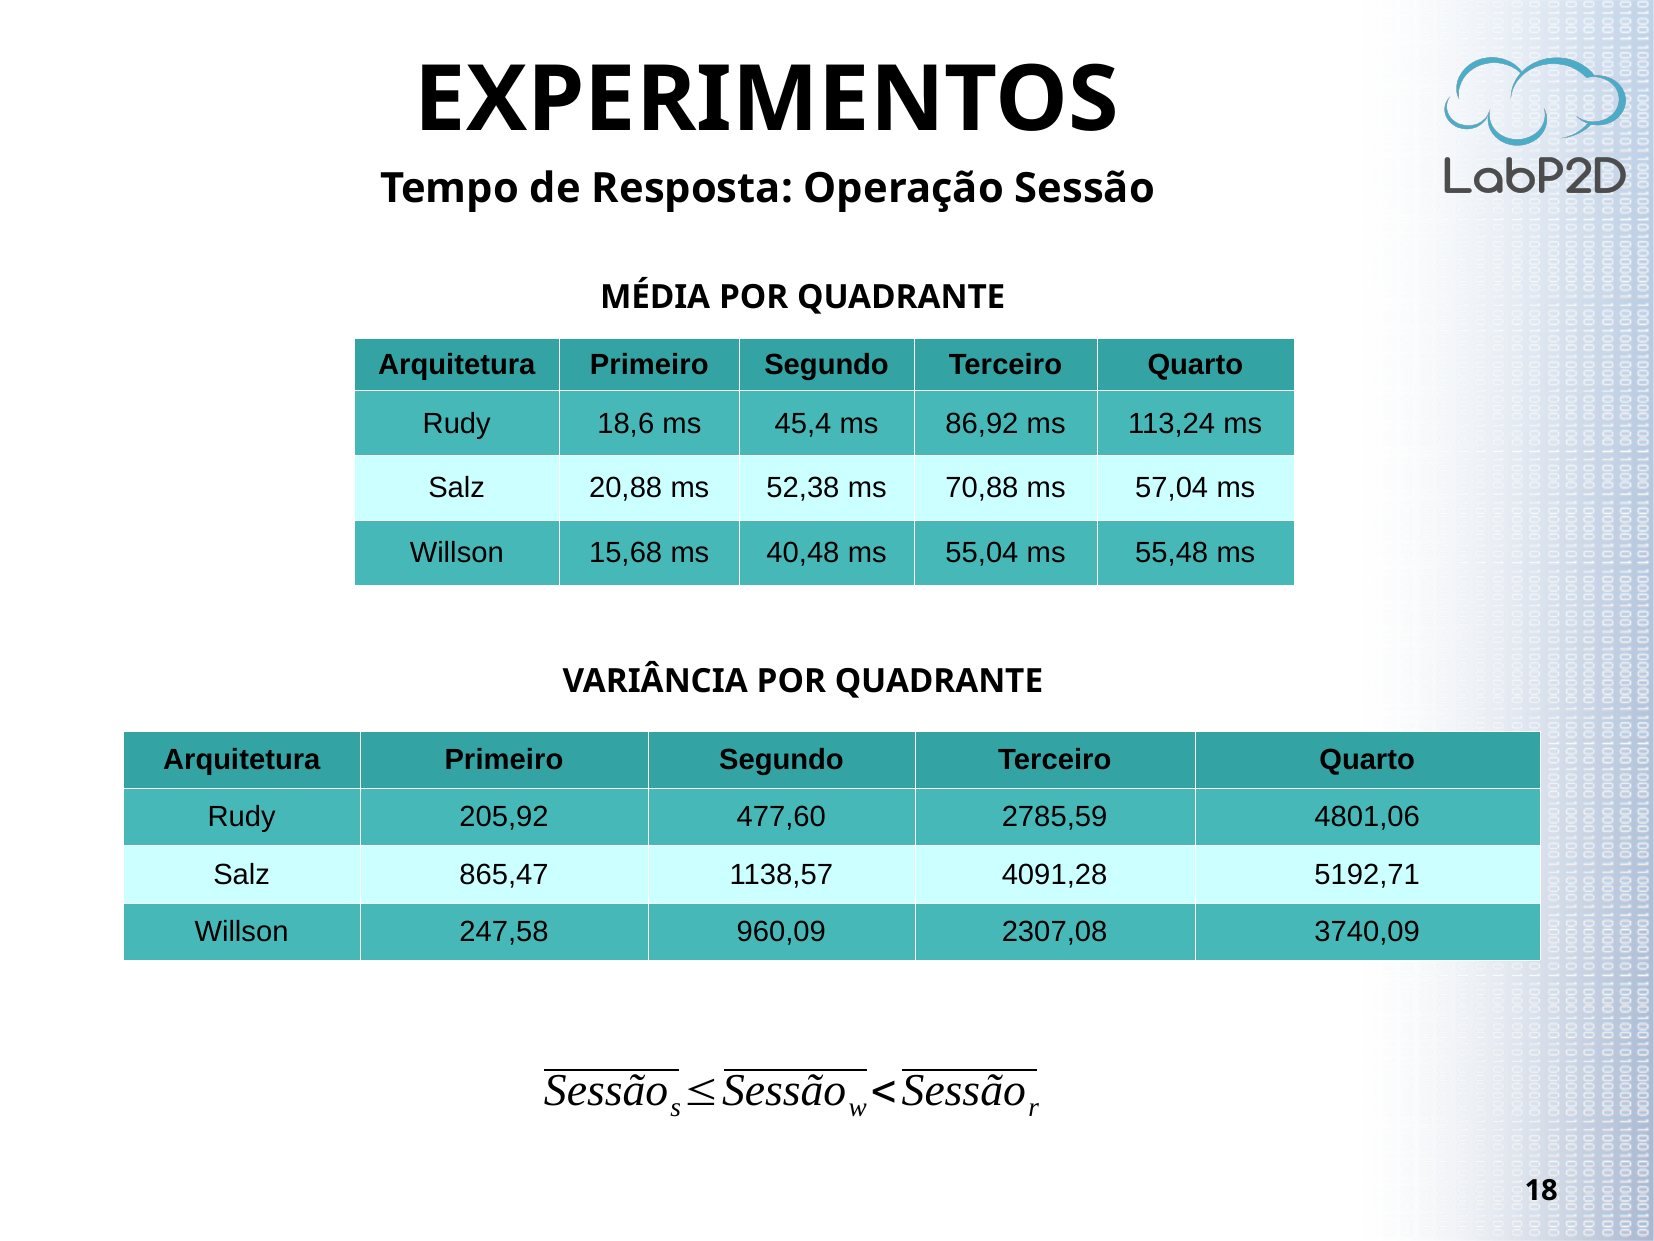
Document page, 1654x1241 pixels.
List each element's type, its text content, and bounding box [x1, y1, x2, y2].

table_cell 865,47 [361, 846, 648, 903]
table_cell 86,92 ms [915, 391, 1097, 455]
table_cell 45,4 ms [740, 391, 914, 455]
table_cell 40,48 ms [740, 521, 914, 585]
table_header Quarto [1196, 732, 1540, 788]
table_cell 18,6 ms [560, 391, 739, 455]
table_cell 205,92 [361, 789, 648, 845]
table_cell 113,24 ms [1098, 391, 1294, 455]
table_cell 1138,57 [649, 846, 915, 903]
table_cell Willson [124, 904, 360, 960]
text_box MÉDIA POR QUADRANTE [401, 265, 1205, 319]
table_header Primeiro [361, 732, 648, 788]
table_cell Salz [355, 456, 559, 520]
table_cell Salz [124, 846, 360, 903]
chart [536, 1064, 1047, 1123]
table_cell 20,88 ms [560, 456, 739, 520]
table_cell Willson [355, 521, 559, 585]
table_cell Rudy [124, 789, 360, 845]
table_header Quarto [1098, 339, 1294, 390]
table_cell 477,60 [649, 789, 915, 845]
table_cell 5192,71 [1196, 846, 1540, 903]
table_cell 55,04 ms [915, 521, 1097, 585]
picture [1360, 1, 1654, 1240]
table_cell 70,88 ms [915, 456, 1097, 520]
table_cell 55,48 ms [1098, 521, 1294, 585]
table_cell 2785,59 [916, 789, 1195, 845]
table_cell 57,04 ms [1098, 456, 1294, 520]
table_header Terceiro [916, 732, 1195, 788]
table_cell 52,38 ms [740, 456, 914, 520]
table_cell 3740,09 [1196, 904, 1540, 960]
table_cell 4091,28 [916, 846, 1195, 903]
table_cell 2307,08 [916, 904, 1195, 960]
table_header Terceiro [915, 339, 1097, 390]
title EXPERIMENTOS Tempo de Resposta: Operação Sessão [82, 19, 1453, 227]
text_box VARIÂNCIA POR QUADRANTE [401, 649, 1205, 703]
table_cell 247,58 [361, 904, 648, 960]
table_cell 4801,06 [1196, 789, 1540, 845]
table_cell 15,68 ms [560, 521, 739, 585]
table_header Segundo [740, 339, 914, 390]
table_header Primeiro [560, 339, 739, 390]
table_cell 960,09 [649, 904, 915, 960]
table_header Segundo [649, 732, 915, 788]
table_header Arquitetura [355, 339, 559, 390]
table_cell Rudy [355, 391, 559, 455]
table_header Arquitetura [124, 732, 360, 788]
